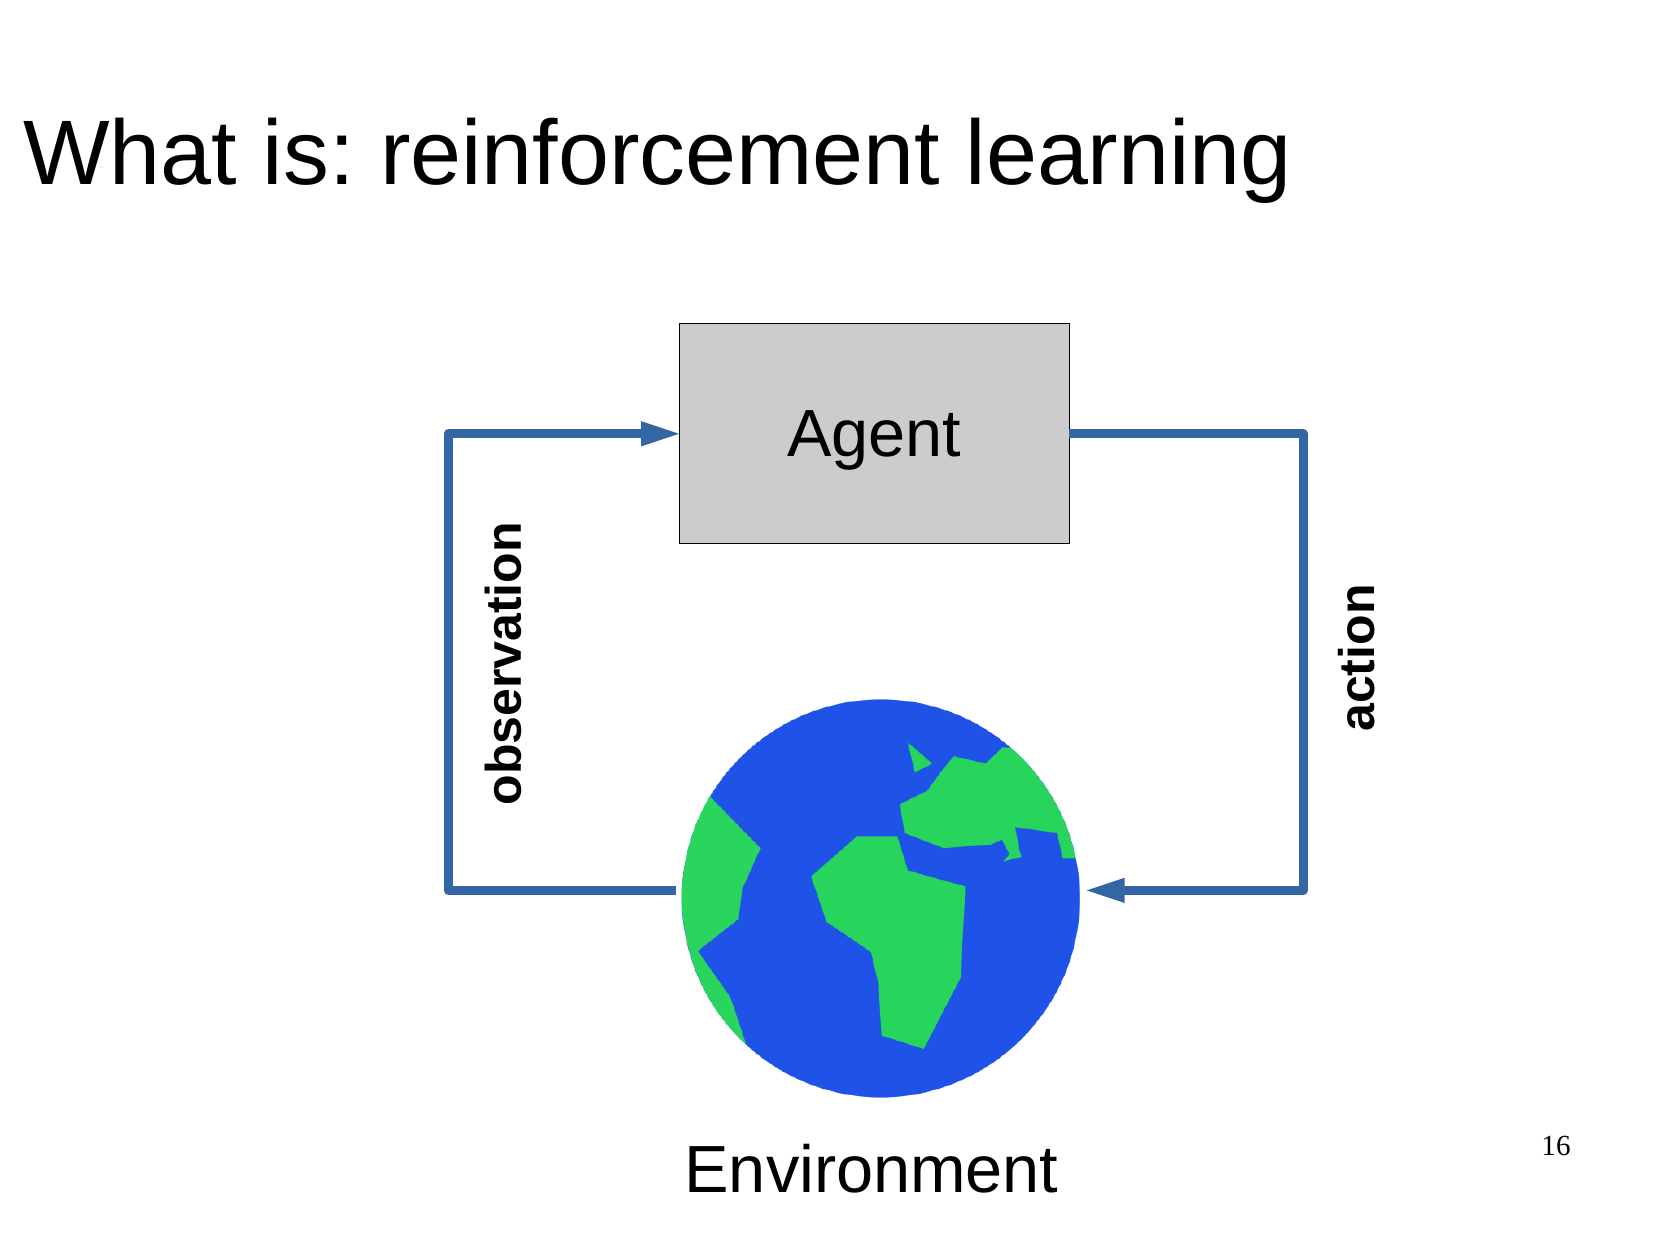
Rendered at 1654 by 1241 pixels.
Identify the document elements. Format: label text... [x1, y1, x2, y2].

text_box observation [468, 507, 540, 821]
text_box Agent [679, 323, 1070, 544]
text_box action [1321, 569, 1393, 747]
text_box Environment [600, 1124, 1143, 1214]
title What is: reinforcement learning [23, 49, 1512, 257]
picture [555, 654, 1206, 1142]
